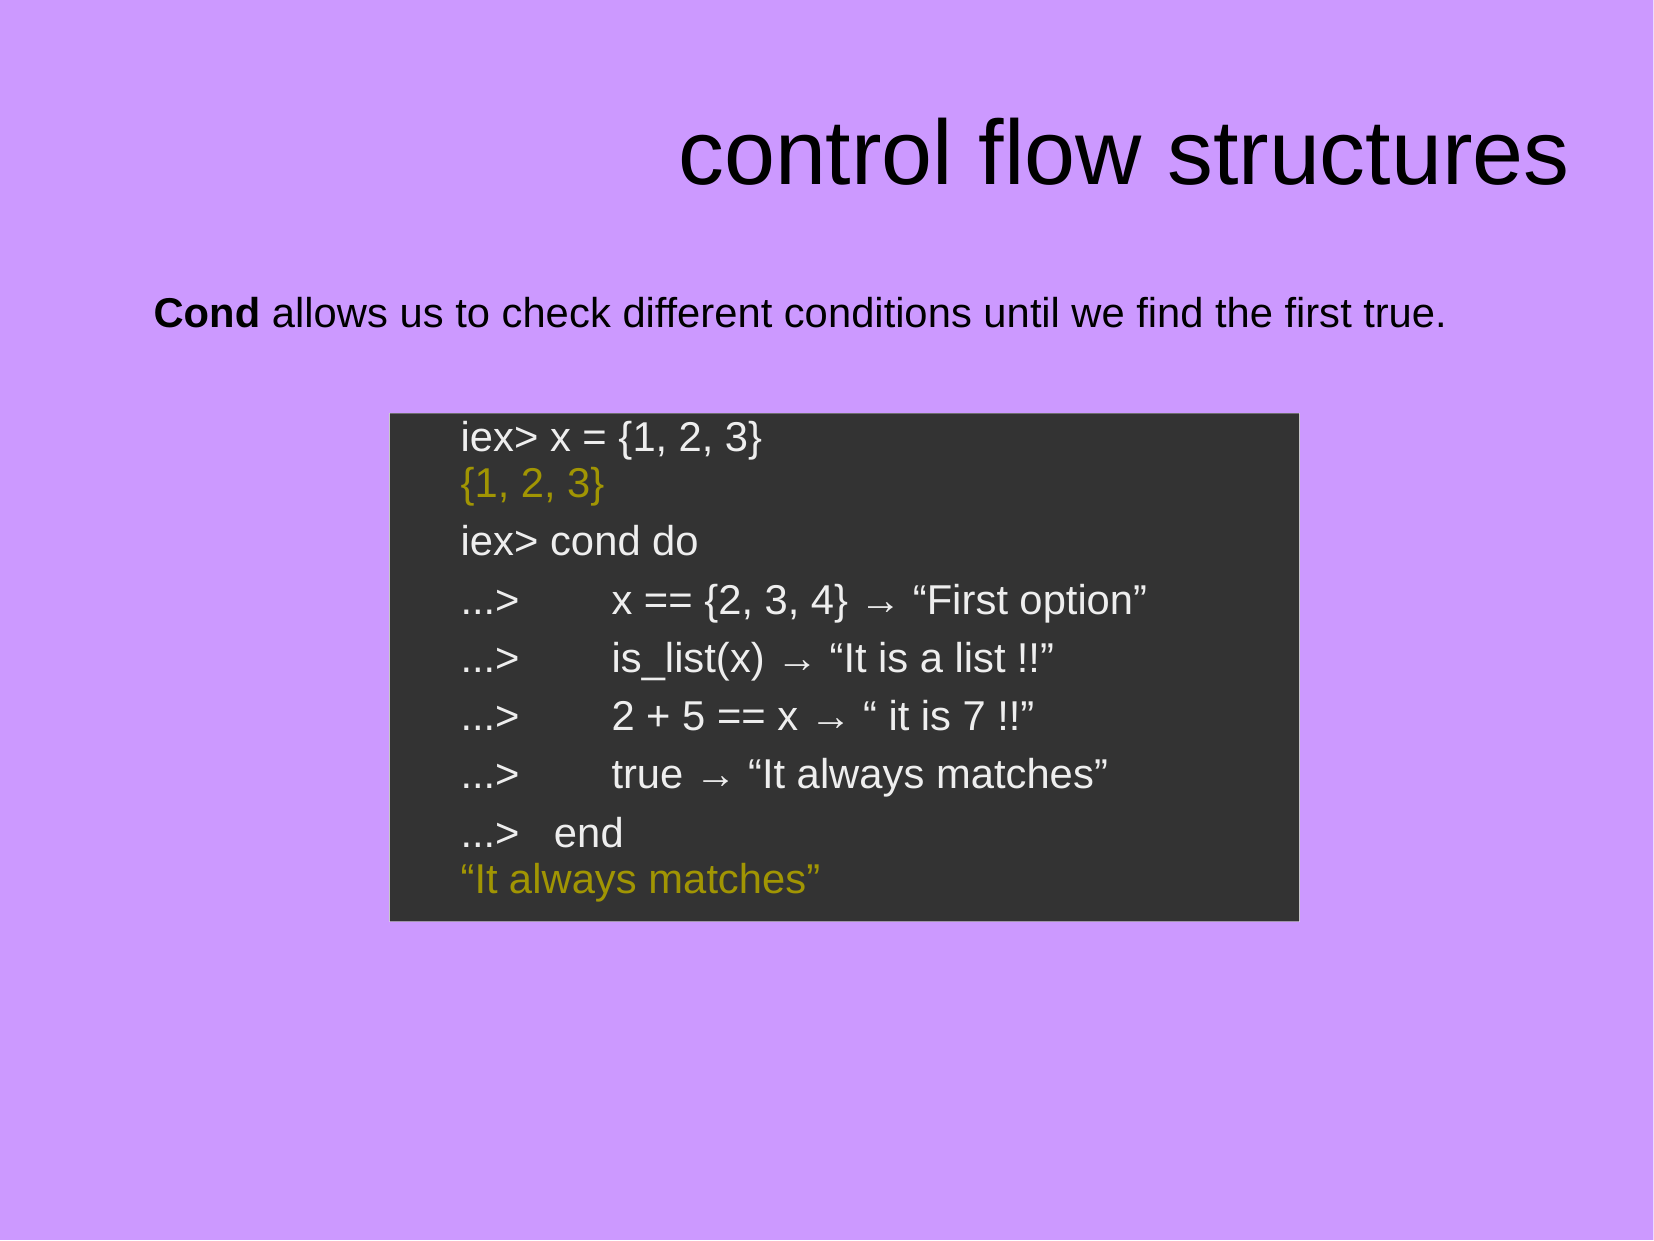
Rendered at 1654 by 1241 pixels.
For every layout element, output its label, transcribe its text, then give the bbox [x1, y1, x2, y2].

list iex> x = {1, 2, 3} {1, 2, 3} iex> cond do ...> x == {2, 3, 4} → “First option” ...> is_list(x) → “It is a list !!” ...> 2 + 5 == x → “ it is 7 !!” ...> true → “It always matches” ...> end “It always matches” [389, 413, 1300, 922]
list Cond allows us to check different conditions until we find the first true. [82, 290, 1571, 438]
title control flow structures [82, 49, 1571, 257]
